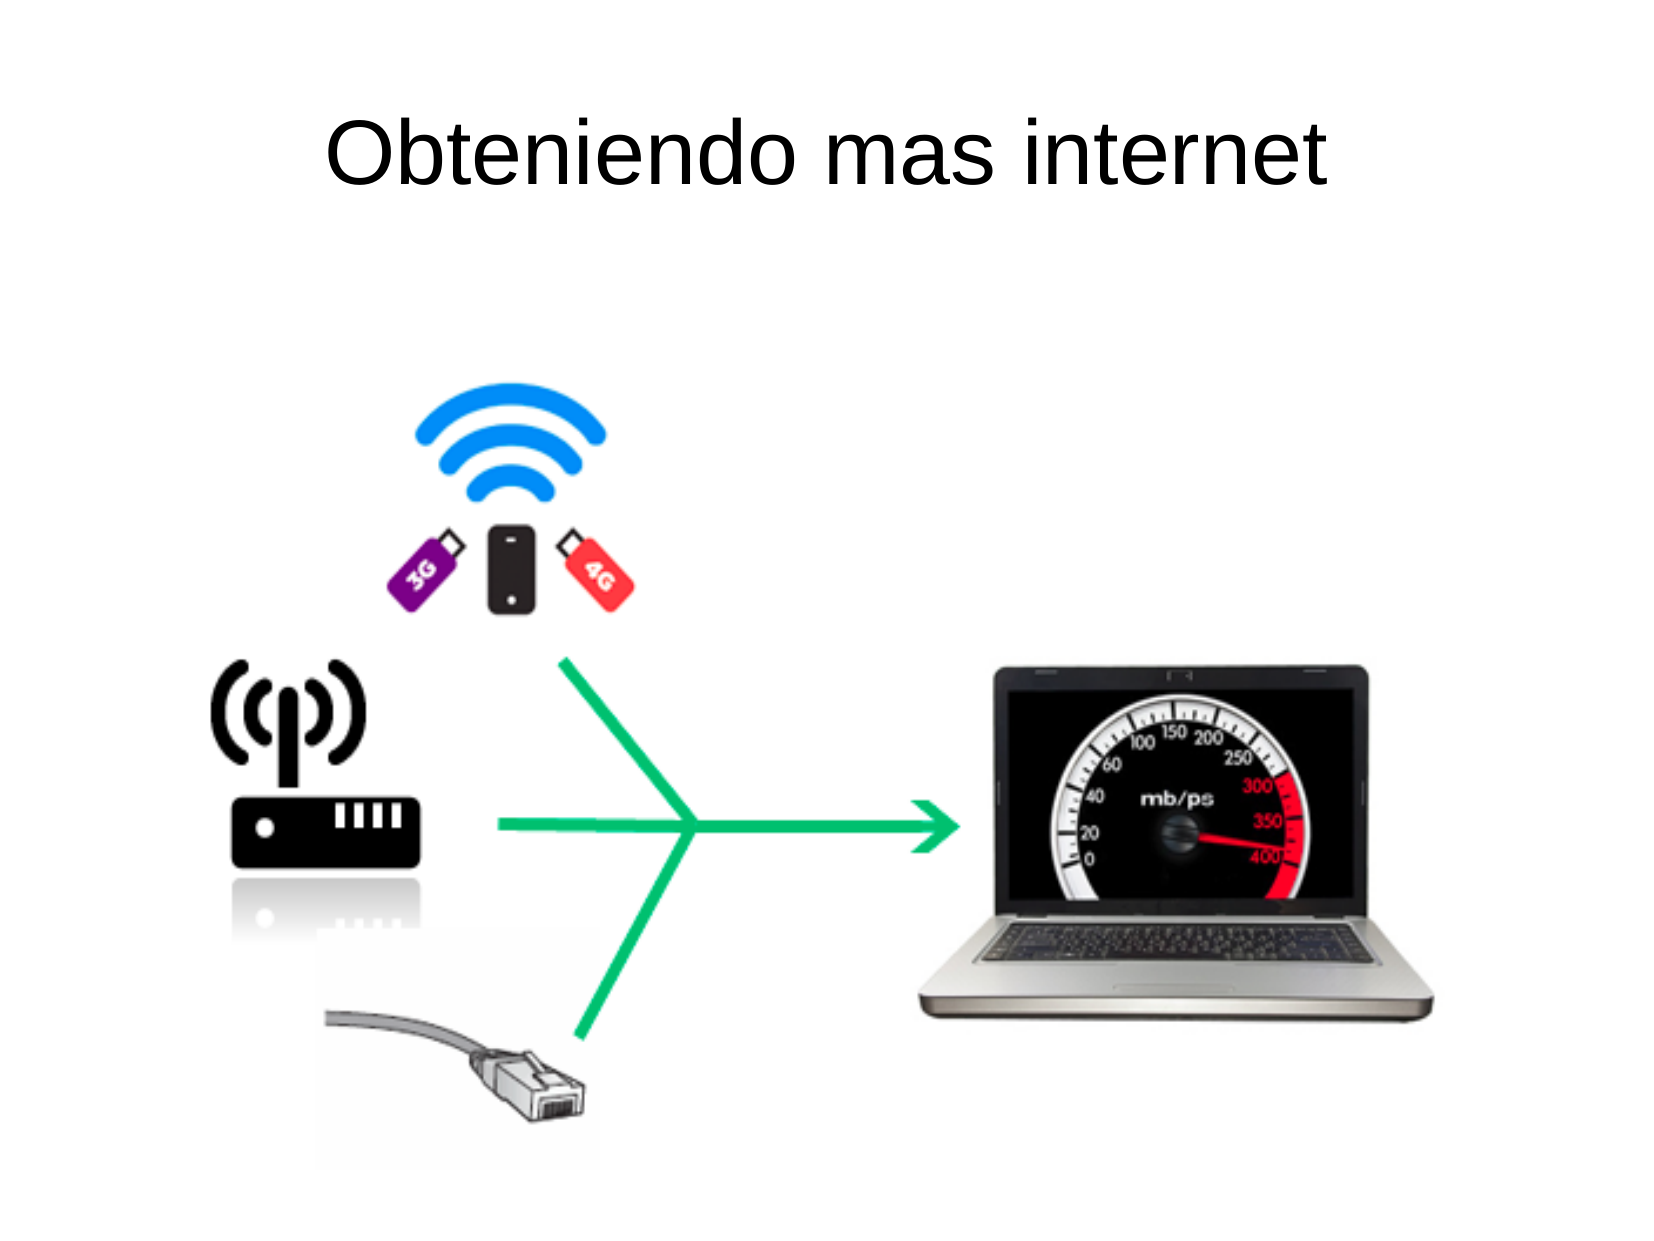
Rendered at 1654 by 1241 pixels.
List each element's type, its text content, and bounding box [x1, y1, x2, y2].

title Obteniendo mas internet [82, 49, 1571, 257]
picture [120, 334, 1576, 1171]
